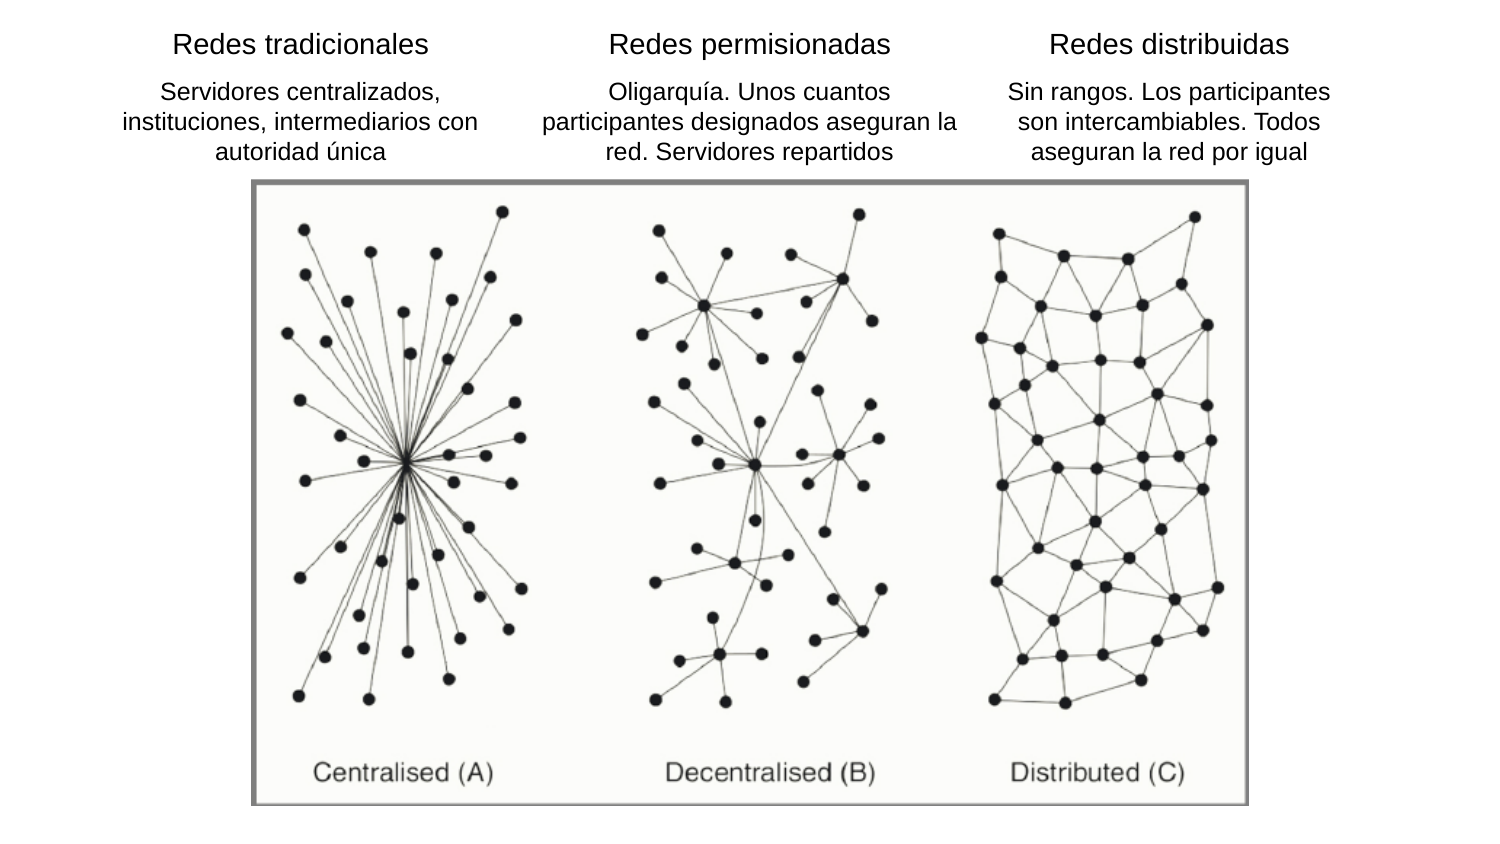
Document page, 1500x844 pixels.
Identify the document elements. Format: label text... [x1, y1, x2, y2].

picture [251, 178, 1249, 806]
text_box Redes distribuidas Sin rangos. Los participantes son intercambiables. Todos aseguran la red por igual [972, 10, 1367, 111]
text_box Redes permisionadas Oligarquía. Unos cuantos participantes designados aseguran la red. Servidores repartidos [526, 10, 972, 111]
text_box Redes tradicionales Servidores centralizados, instituciones, intermediarios con autoridad única [69, 10, 526, 111]
